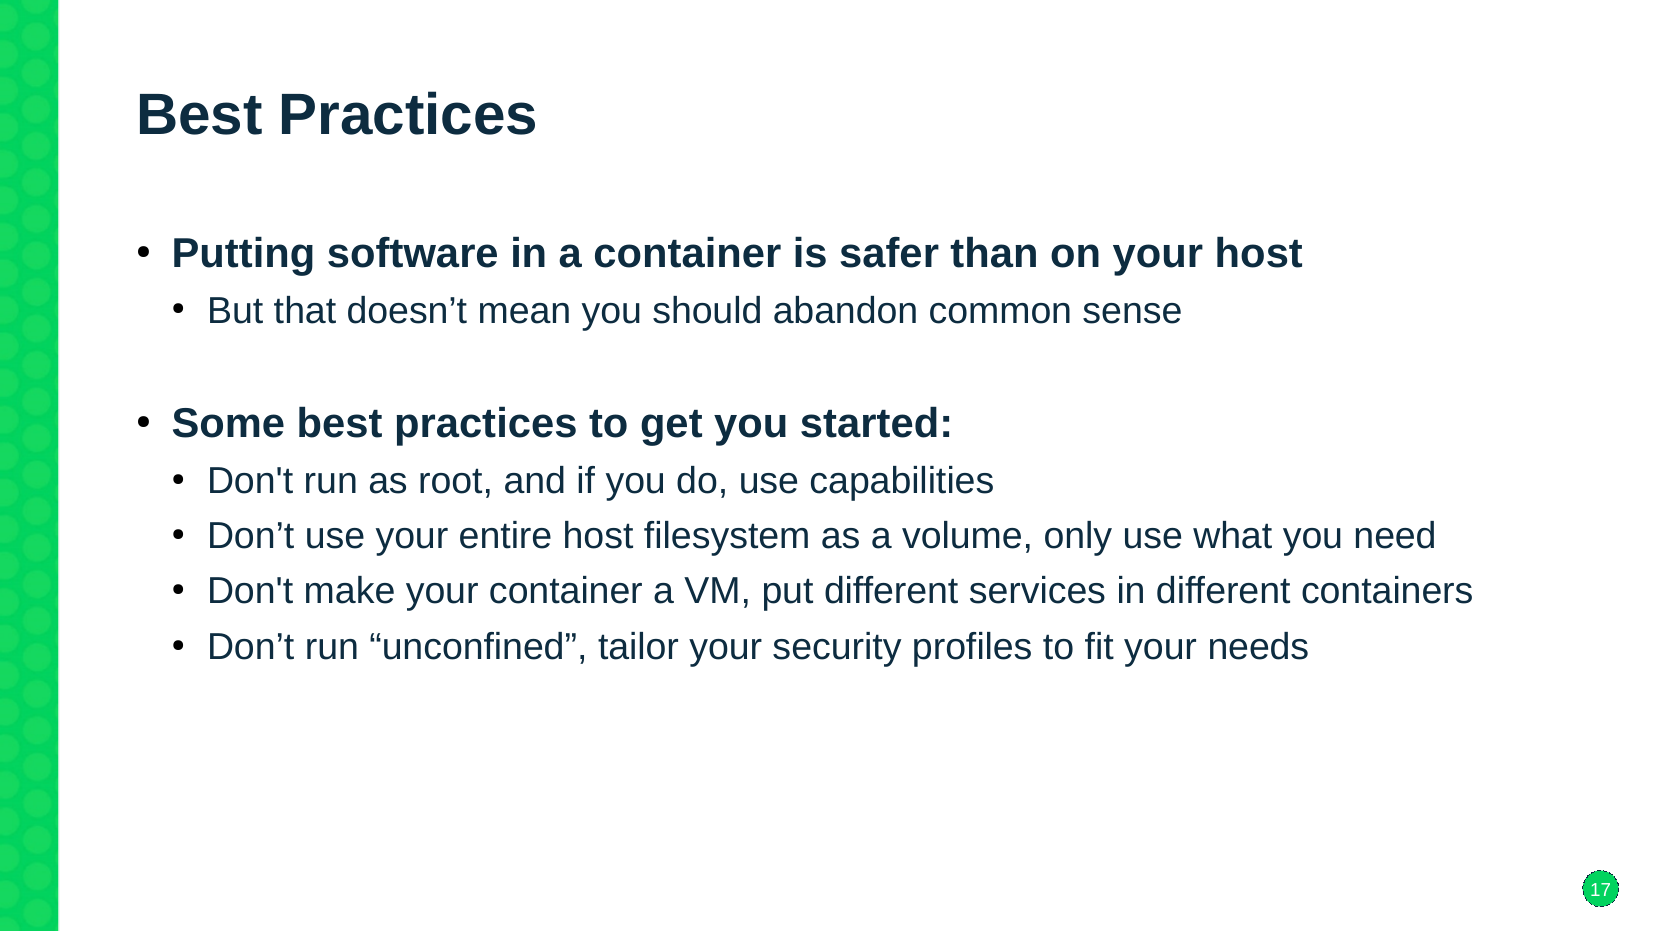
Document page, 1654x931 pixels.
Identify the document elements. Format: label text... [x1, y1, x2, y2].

picture [0, 0, 76, 931]
list Putting software in a container is safer than on your host But that doesn’t mean you should abandon common sense Some best practices to get you started: Don't run as root, and if you do, use capabilities Don’t use your entire host filesystem as a volume, only use what you need Don't make your container a VM, put different services in different containers Don’t run “unconfined”, tailor your security profiles to fit your needs [121, 217, 1591, 825]
title Best Practices [121, 37, 1531, 193]
